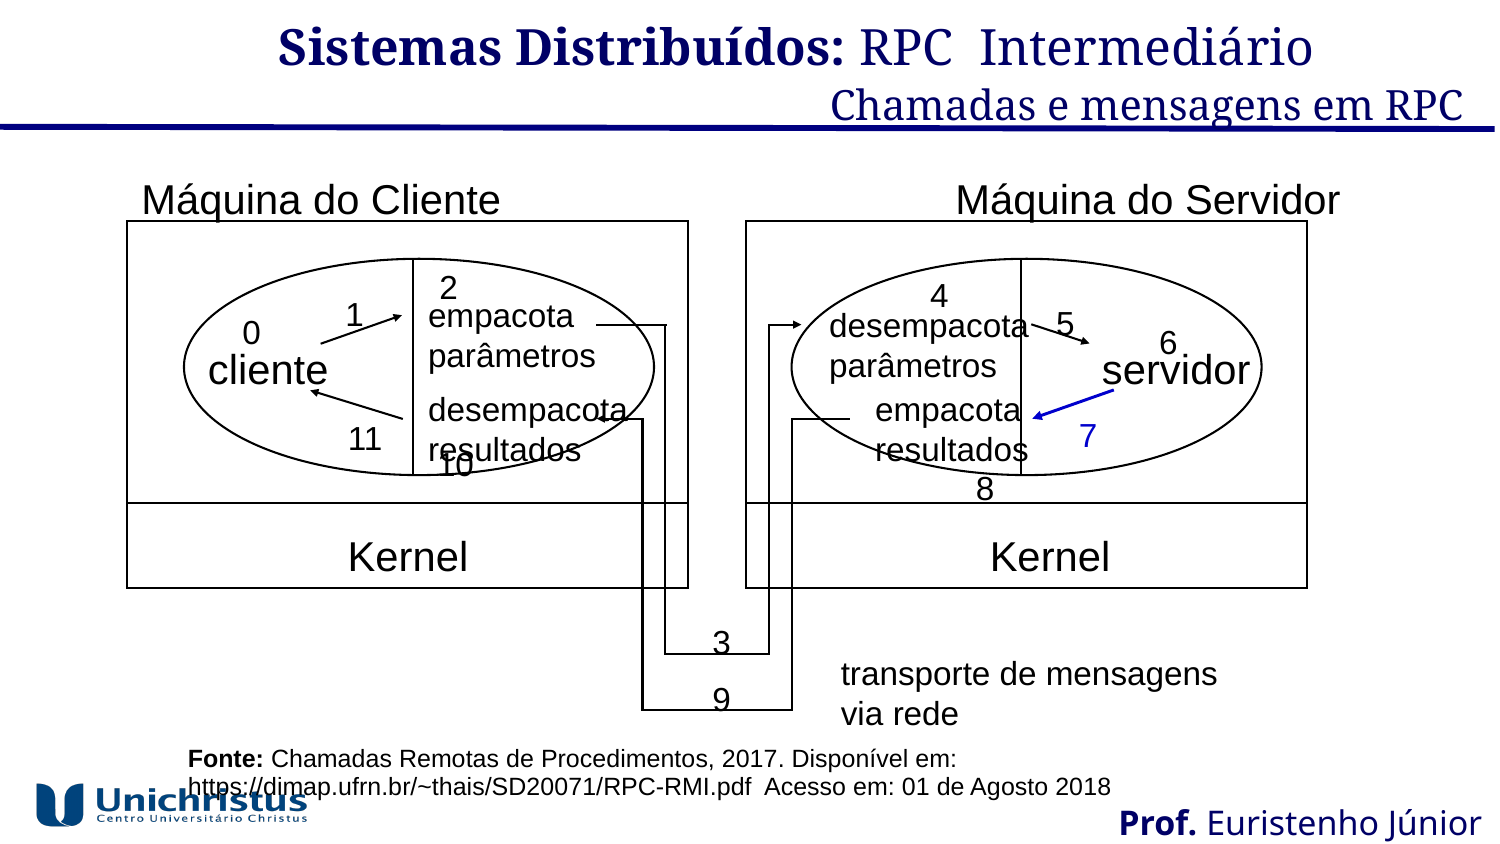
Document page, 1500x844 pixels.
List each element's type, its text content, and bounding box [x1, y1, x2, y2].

text_box 4 [915, 266, 964, 322]
text_box Fonte: Chamadas Remotas de Procedimentos, 2017. Disponível em: https://dimap.ufrn.br/~thais/SD20071/RPC-RMI.pdf Acesso em: 01 de Agosto 2018 [173, 737, 1376, 808]
text_box 3 [697, 613, 746, 670]
text_box 0 [227, 303, 276, 360]
text_box 6 [1144, 313, 1193, 369]
text_box Máquina do Cliente [126, 164, 517, 231]
text_box desempacota parâmetros [814, 296, 1045, 392]
text_box 2 [424, 258, 473, 287]
picture [32, 781, 311, 828]
text_box servidor [1196, 364, 1207, 382]
text_box empacota parâmetros [413, 287, 615, 383]
text_box 8 [961, 459, 1010, 515]
text_box transporte de mensagens via rede [826, 644, 1234, 740]
text_box 5 [1041, 294, 1090, 350]
text_box 10 [422, 435, 490, 491]
text_box 11 [333, 409, 398, 465]
text_box servidor [1087, 335, 1266, 401]
text_box Prof. Euristenho Júnior [1103, 791, 1500, 844]
text_box desempacota resultados [413, 380, 643, 477]
text_box 1 [330, 285, 379, 341]
text_box Kernel [333, 522, 484, 588]
text_box Kernel [974, 522, 1126, 588]
text_box Sistemas Distribuídos: RPC Intermediário [264, 4, 1324, 78]
text_box empacota resultados [860, 380, 1044, 477]
text_box 9 [697, 670, 746, 726]
text_box 7 [1064, 406, 1113, 463]
text_box Chamadas e mensagens em RPC [815, 68, 1500, 179]
text_box Máquina do Servidor [940, 179, 1356, 231]
text_box cliente [193, 335, 344, 401]
